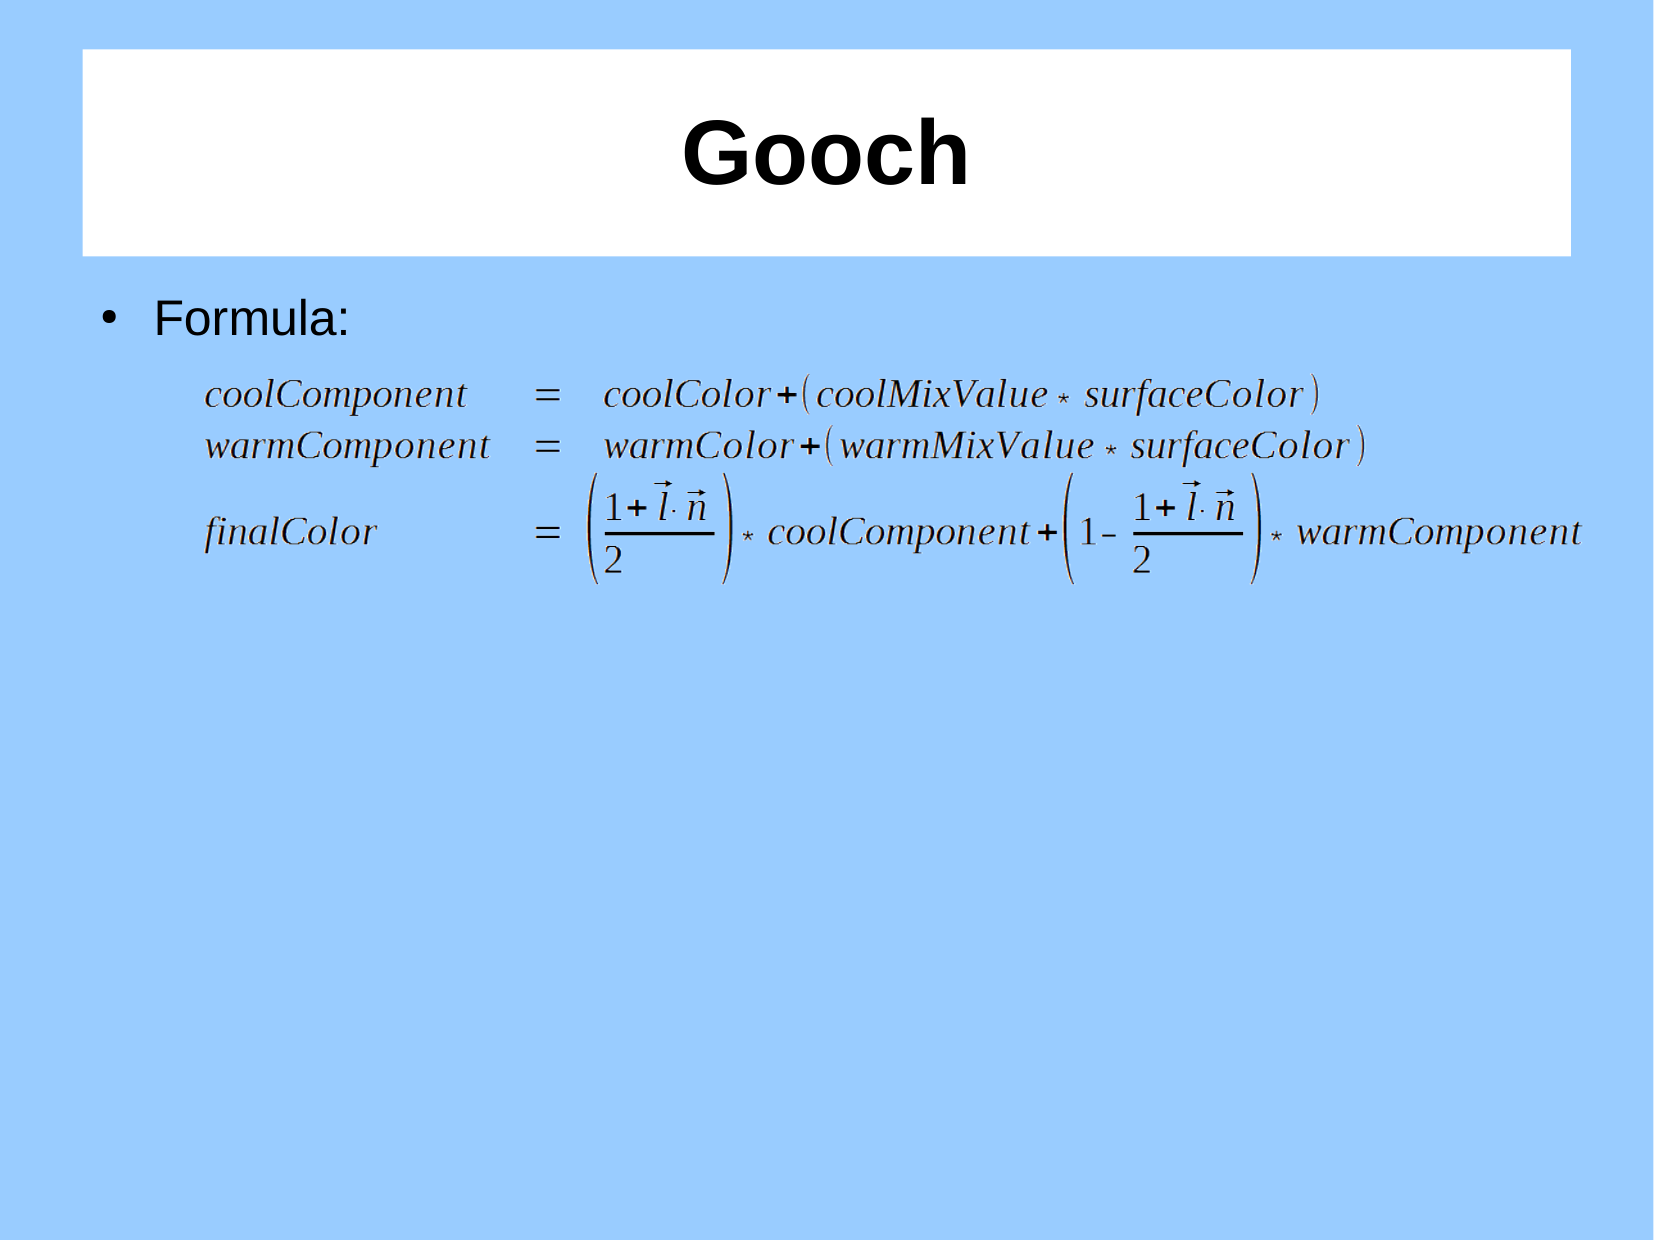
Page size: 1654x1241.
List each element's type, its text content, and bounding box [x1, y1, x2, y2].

list Formula: [82, 290, 1571, 1170]
picture [189, 366, 1595, 600]
title Gooch [82, 49, 1571, 257]
